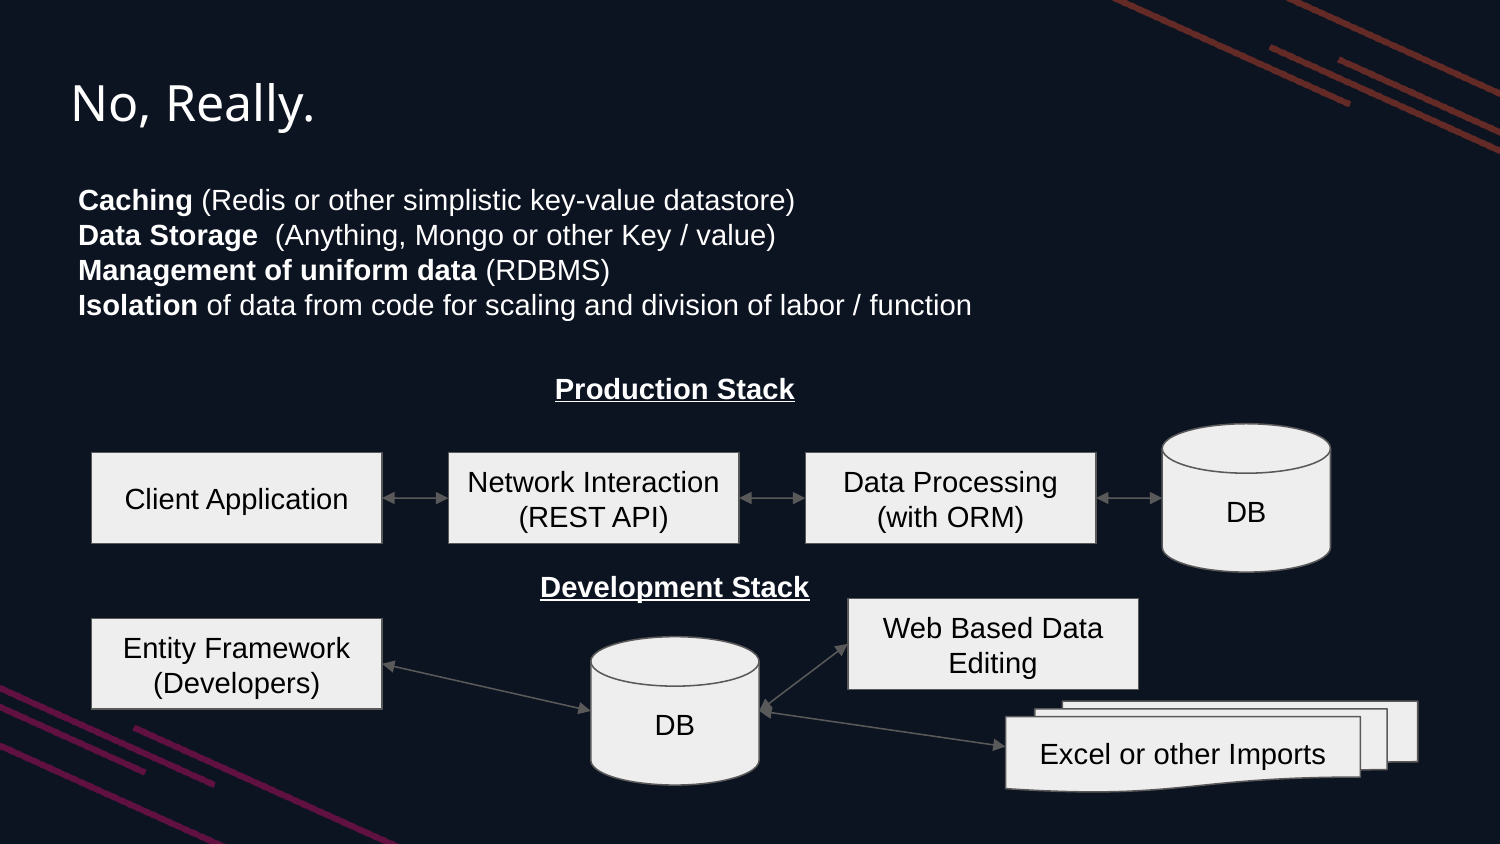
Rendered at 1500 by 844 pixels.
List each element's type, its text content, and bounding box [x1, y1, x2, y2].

picture [0, 0, 1500, 844]
text_box Network Interaction (REST API) [448, 452, 740, 544]
text_box Production Stack [355, 354, 995, 429]
text_box Data Processing (with ORM) [805, 452, 1097, 544]
text_box DB [1162, 423, 1331, 573]
text_box No, Really. [55, 55, 900, 146]
text_box DB [590, 636, 760, 786]
text_box Excel or other Imports [1005, 701, 1418, 792]
text_box Caching (Redis or other simplistic key-value datastore) Data Storage (Anything, Mongo or other Key / value) Management of uniform data (RDBMS) Isolation of data from code for scaling and division of labor / function [63, 166, 1437, 378]
text_box Entity Framework (Developers) [91, 618, 383, 710]
text_box Development Stack [355, 553, 995, 627]
text_box Client Application [91, 452, 383, 544]
text_box Web Based Data Editing [847, 598, 1139, 690]
